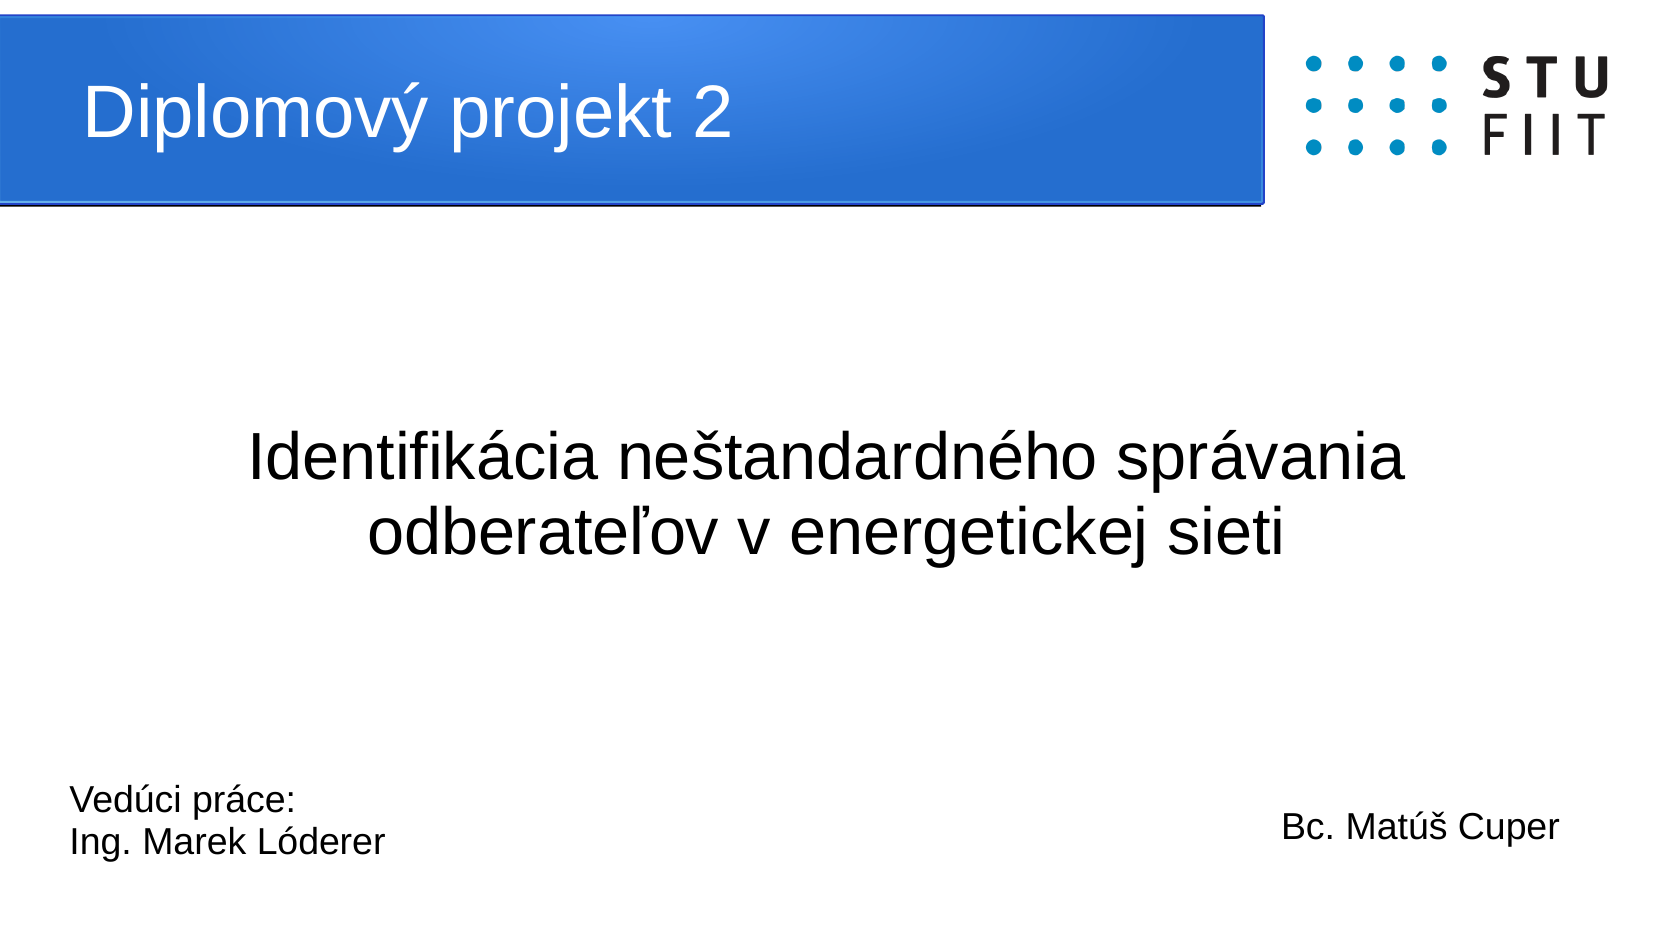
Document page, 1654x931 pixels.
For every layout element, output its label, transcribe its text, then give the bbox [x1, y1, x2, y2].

title Diplomový projekt 2 [82, 35, 1235, 189]
text_box Bc. Matúš Cuper [1266, 798, 1576, 856]
subtitle Identifikácia neštandardného správania odberateľov v energetickej sieti [82, 224, 1571, 764]
picture [1275, 14, 1636, 196]
text_box Vedúci práce: Ing. Marek Lóderer [54, 771, 401, 871]
